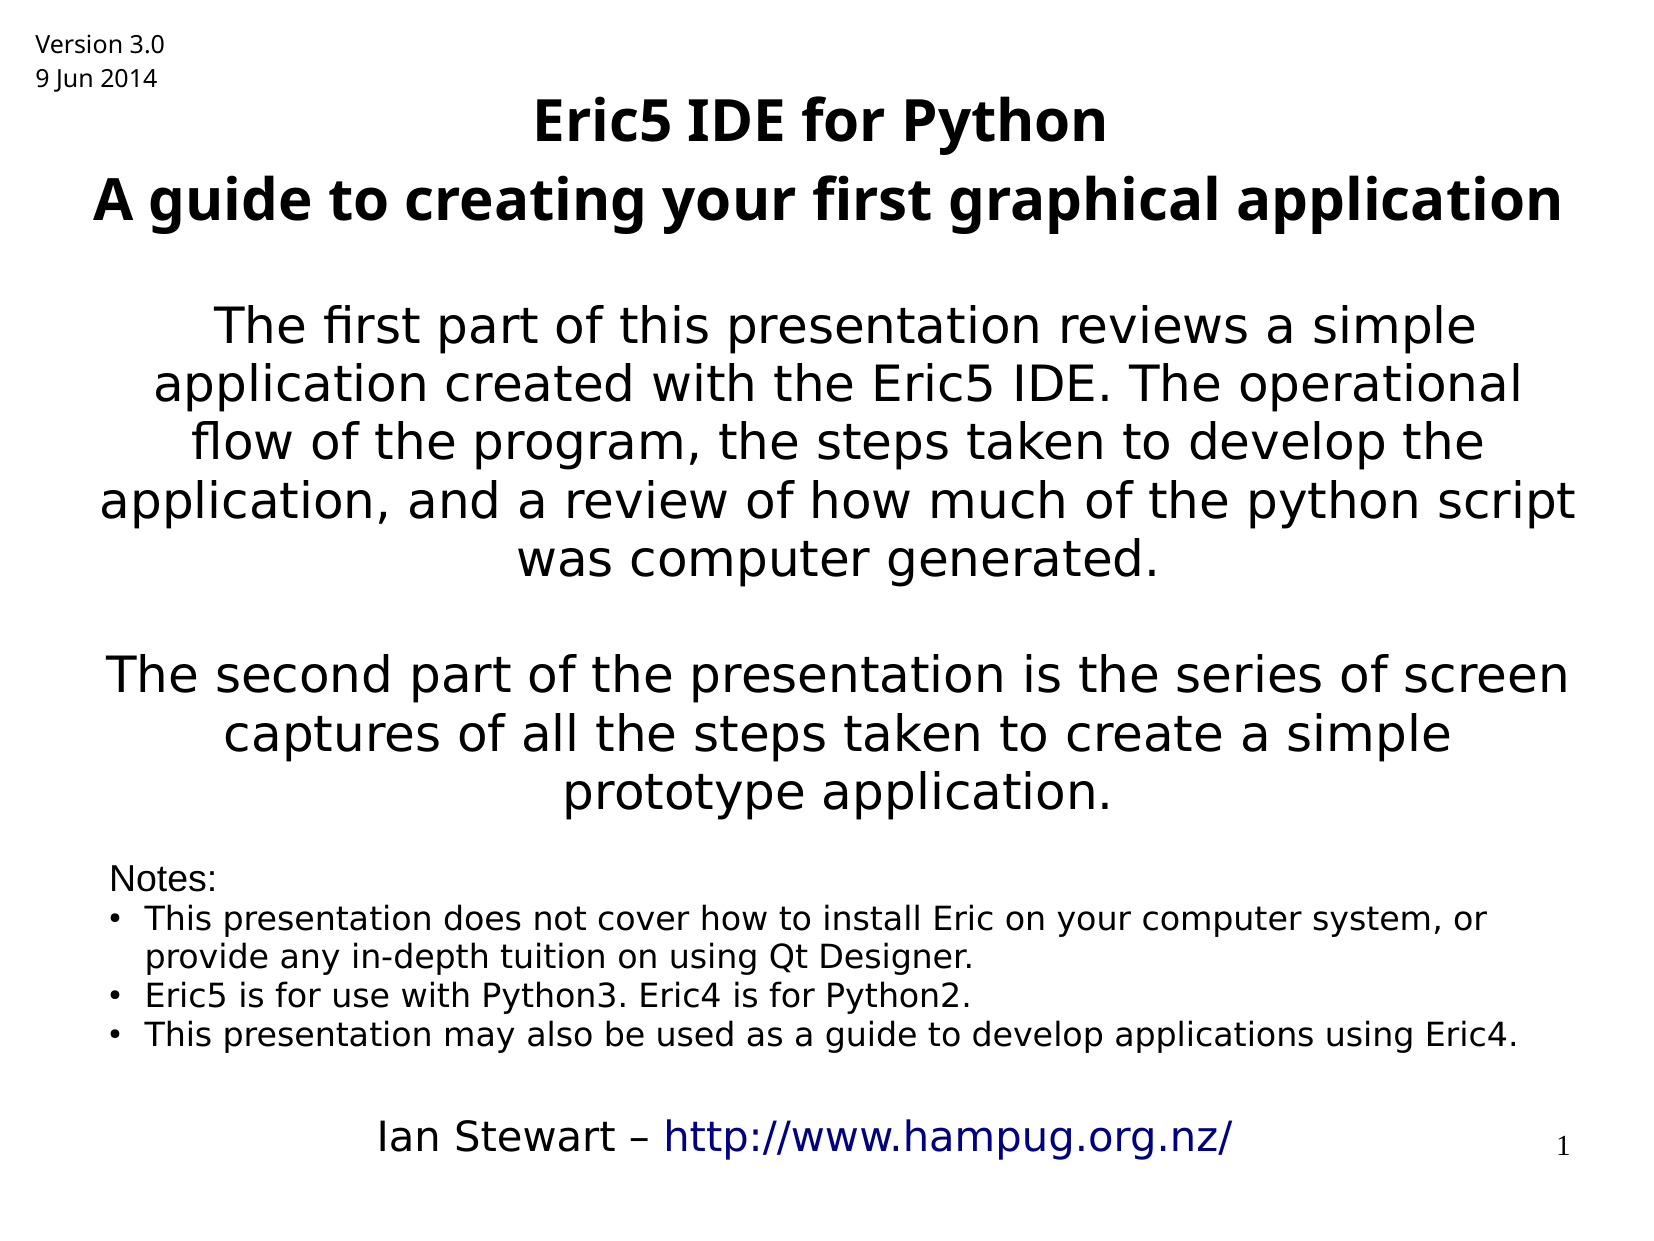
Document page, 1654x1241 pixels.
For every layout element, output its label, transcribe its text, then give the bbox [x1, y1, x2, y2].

text_box Version 3.0 9 Jun 2014 [35, 23, 508, 166]
title Eric5 IDE for Python A guide to creating your first graphical application [76, 77, 1565, 308]
title The first part of this presentation reviews a simple application created with the Eric5 IDE. The operational flow of the program, the steps taken to develop the application, and a review of how much of the python script was computer generated. The second part of the presentation is the series of screen captures of all the steps taken to create a simple prototype application. [94, 279, 1583, 839]
title Ian Stewart – http://www.hampug.org.nz/ [59, 1092, 1548, 1176]
text_box Notes: This presentation does not cover how to install Eric on your computer system, or provide any in-depth tuition on using Qt Designer. Eric5 is for use with Python3. Eric4 is for Python2. This presentation may also be used as a guide to develop applications using Eric4. [94, 850, 1583, 1062]
